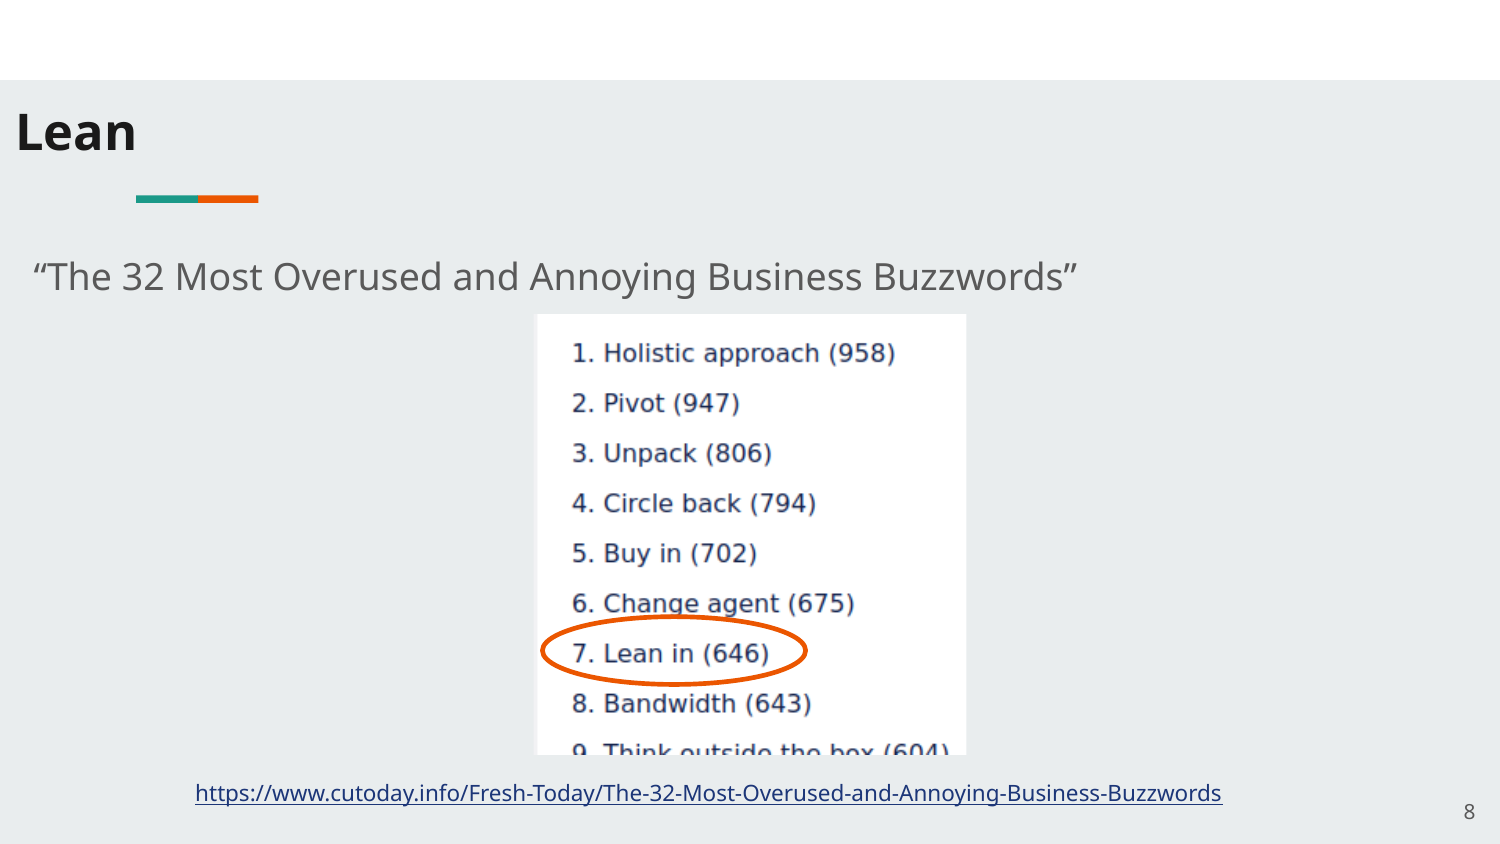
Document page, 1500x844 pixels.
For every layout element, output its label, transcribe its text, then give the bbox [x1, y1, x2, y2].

slide_number <number> [1400, 779, 1491, 844]
subtitle https://www.cutoday.info/Fresh-Today/The-32-Most-Overused-and-Annoying-Business-Buzzwords [180, 762, 1320, 831]
picture [533, 314, 967, 755]
title Lean [0, 80, 1101, 181]
subtitle “The 32 Most Overused and Annoying Business Buzzwords” [18, 235, 1466, 443]
